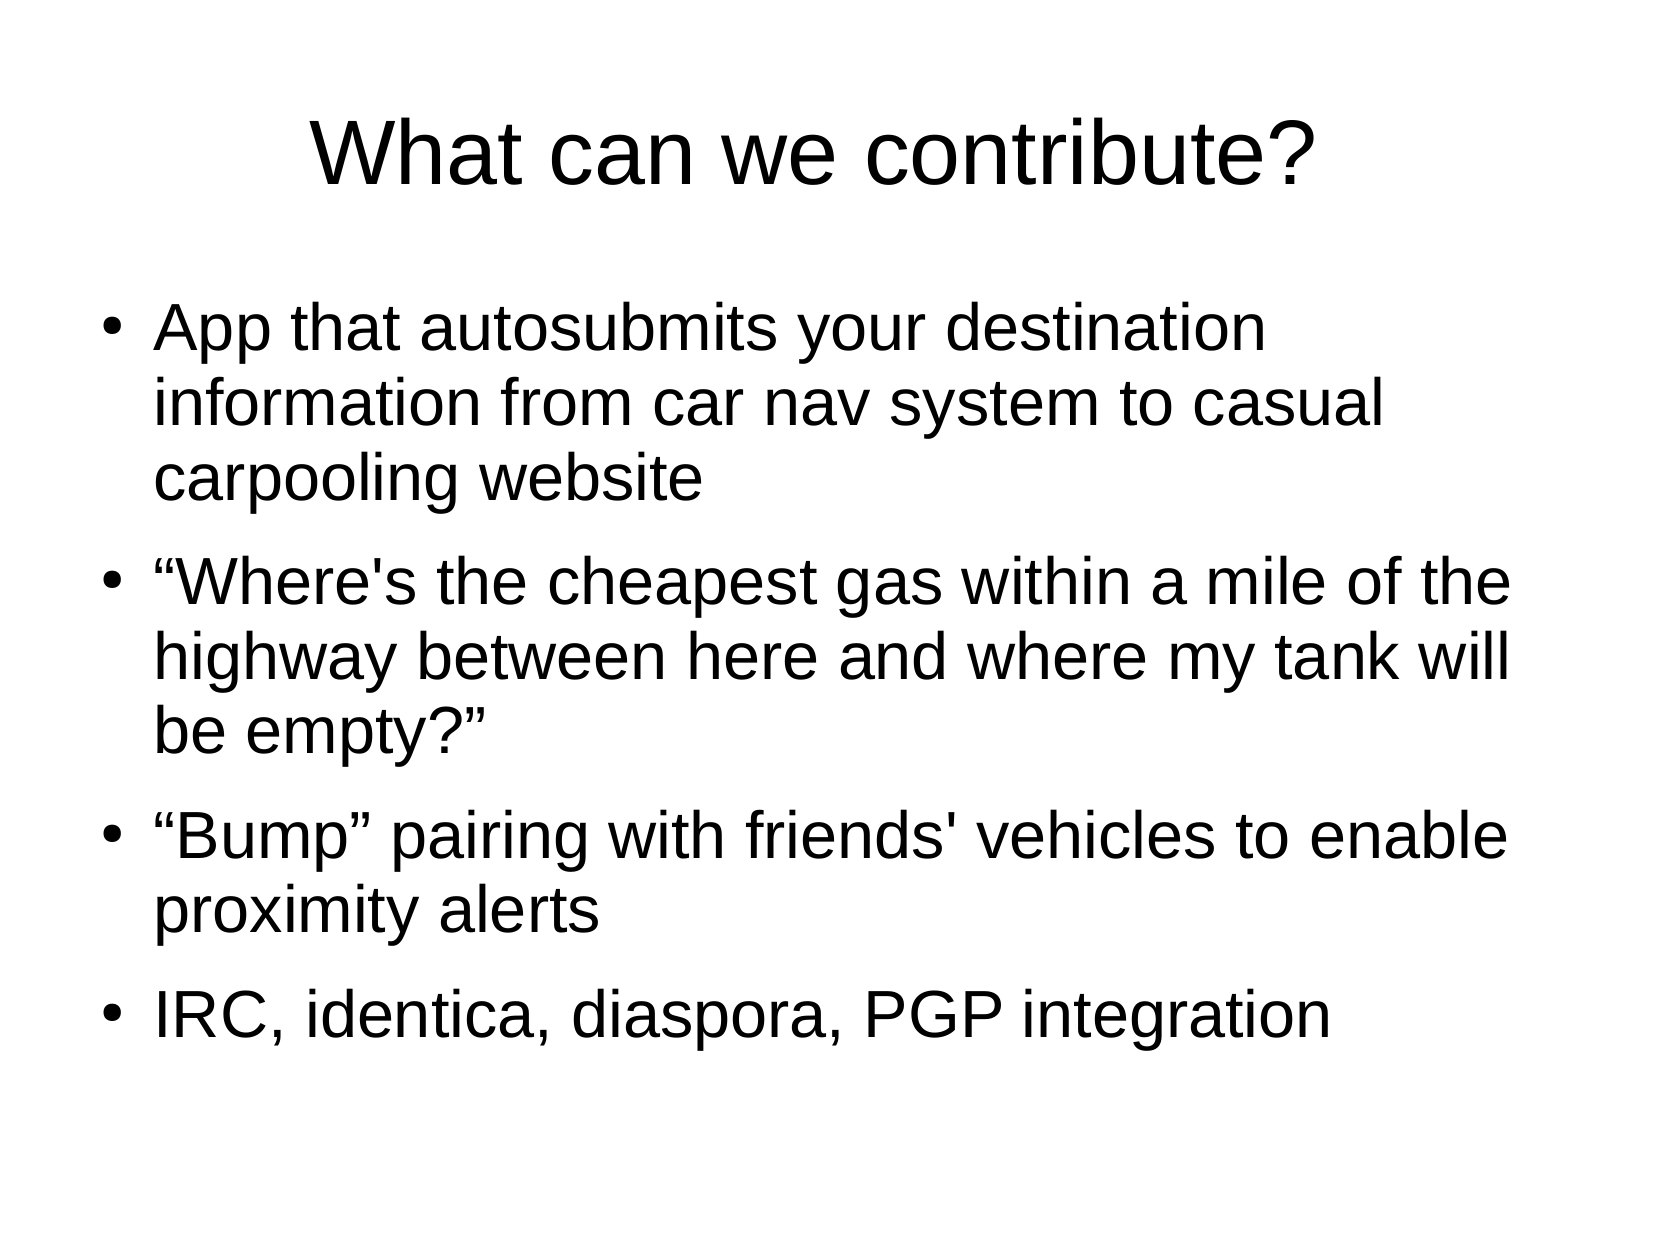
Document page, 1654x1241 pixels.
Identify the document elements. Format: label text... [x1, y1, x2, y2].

list App that autosubmits your destination information from car nav system to casual carpooling website “Where's the cheapest gas within a mile of the highway between here and where my tank will be empty?” “Bump” pairing with friends' vehicles to enable proximity alerts IRC, identica, diaspora, PGP integration [82, 290, 1571, 1109]
title What can we contribute? [82, 49, 1571, 257]
